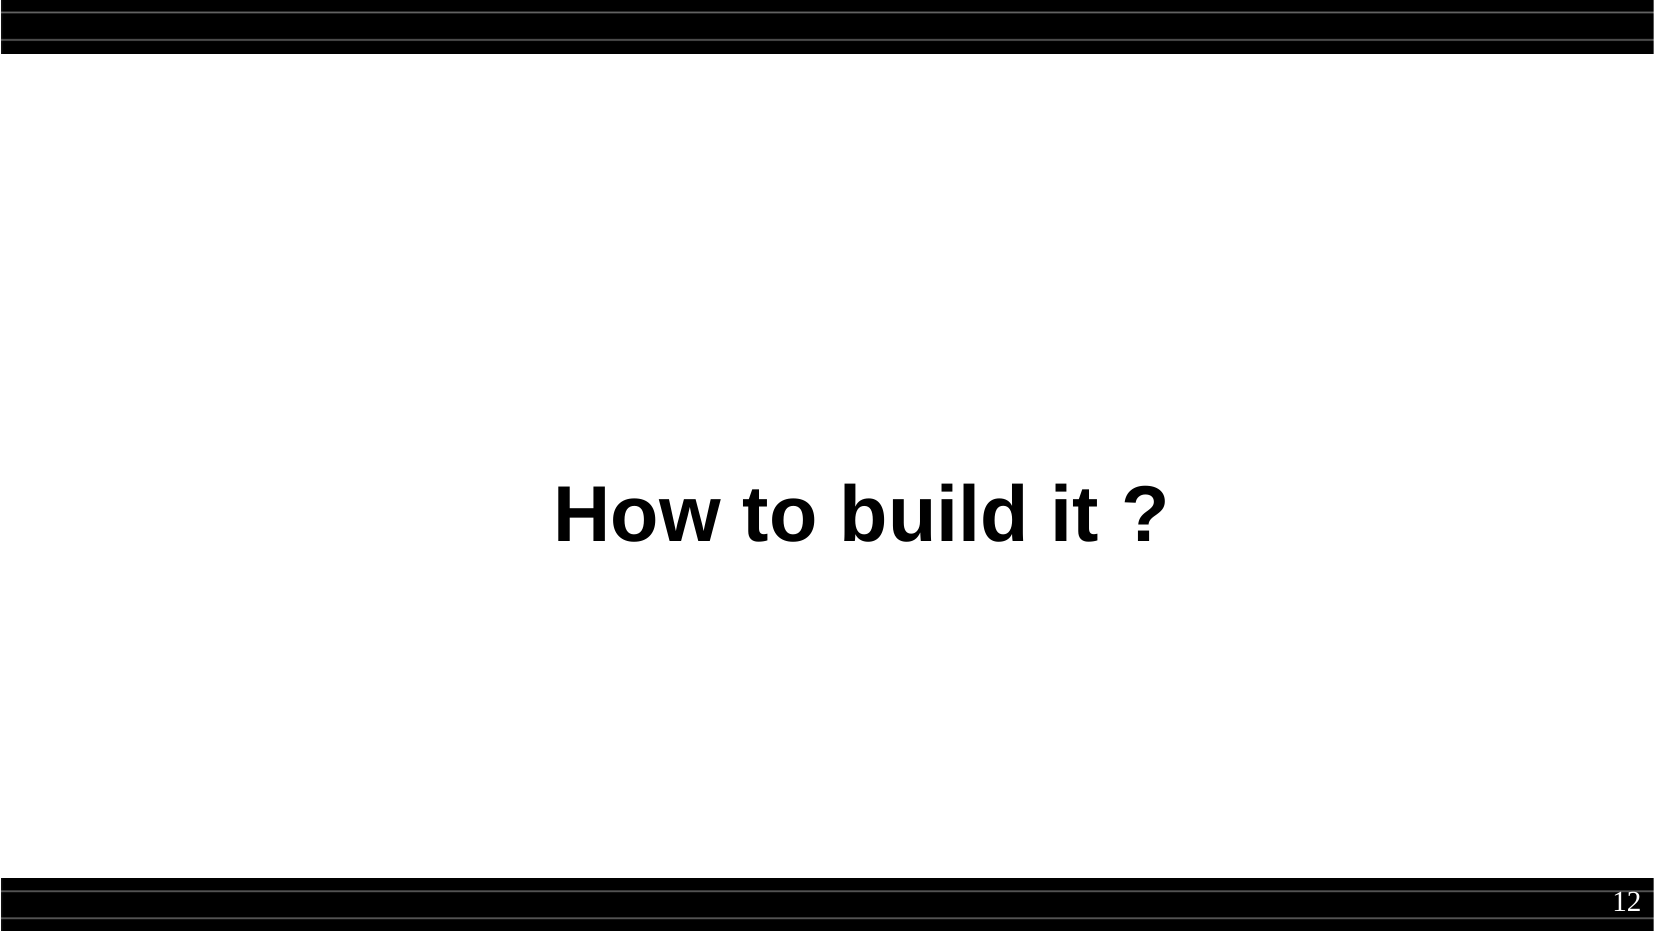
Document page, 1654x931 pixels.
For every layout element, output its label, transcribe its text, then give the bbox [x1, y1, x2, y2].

list How to build it ? [82, 271, 1571, 758]
picture [1, 878, 1654, 931]
picture [1, 0, 1654, 54]
